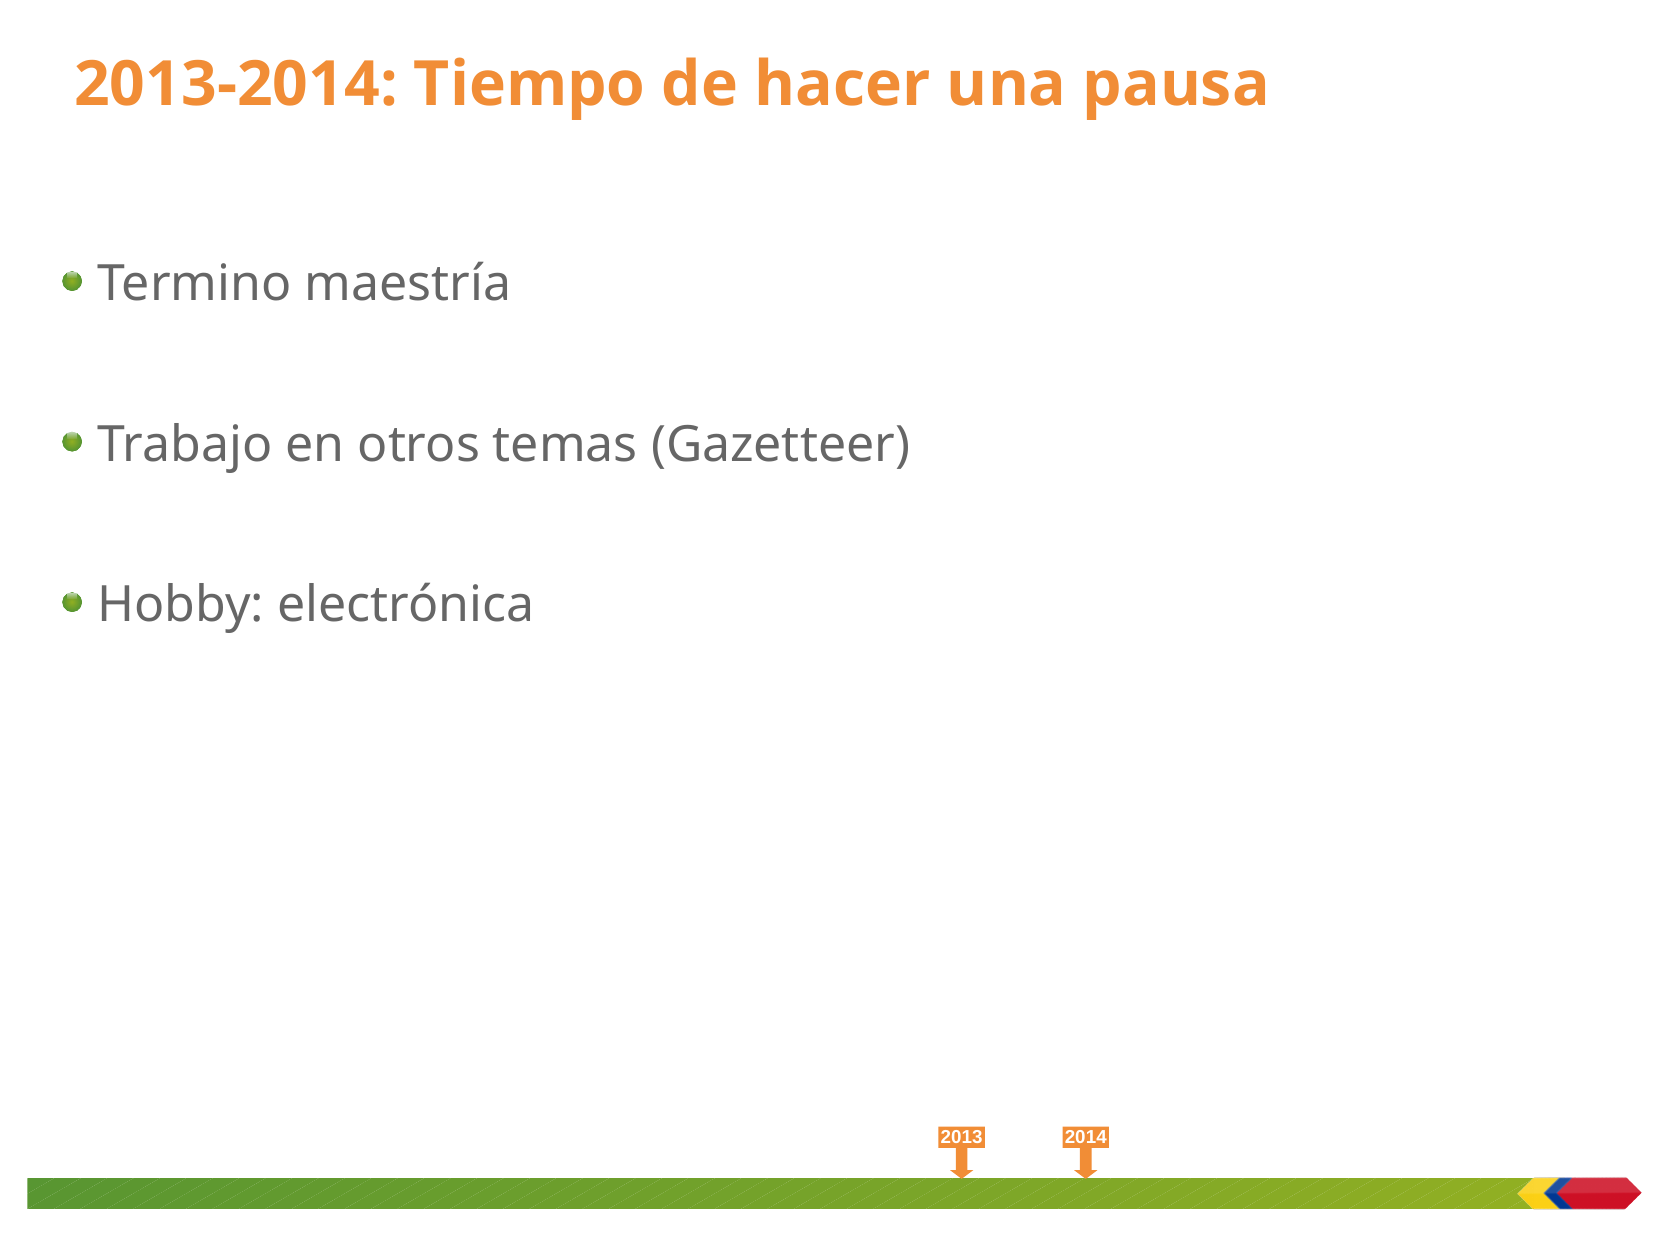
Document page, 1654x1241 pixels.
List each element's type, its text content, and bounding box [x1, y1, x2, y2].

picture [1517, 1131, 1642, 1241]
text_box 2013 [938, 1126, 985, 1179]
title 2013-2014: Tiempo de hacer una pausa [74, 45, 1599, 118]
text_box [27, 1178, 1532, 1209]
text_box 2014 [1062, 1126, 1109, 1179]
text_box Termino maestría Trabajo en otros temas (Gazetteer) Hobby: electrónica [46, 159, 1605, 1118]
